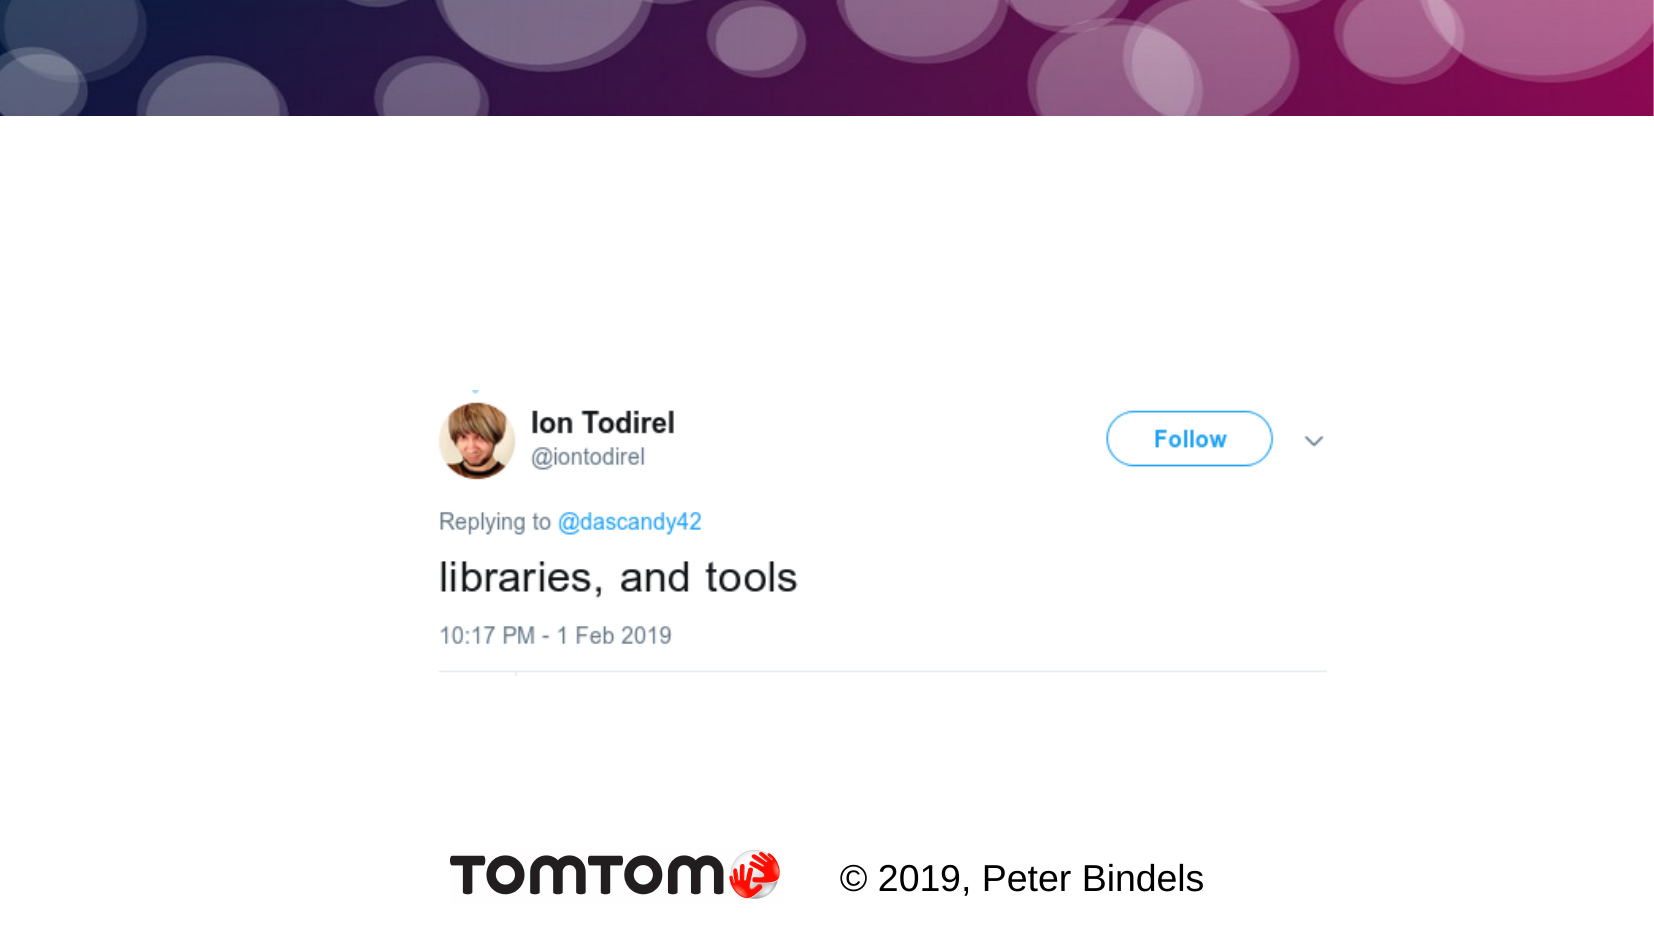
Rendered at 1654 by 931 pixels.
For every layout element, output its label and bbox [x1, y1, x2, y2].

picture [0, 0, 1654, 116]
picture [450, 847, 784, 906]
picture [382, 390, 1381, 676]
